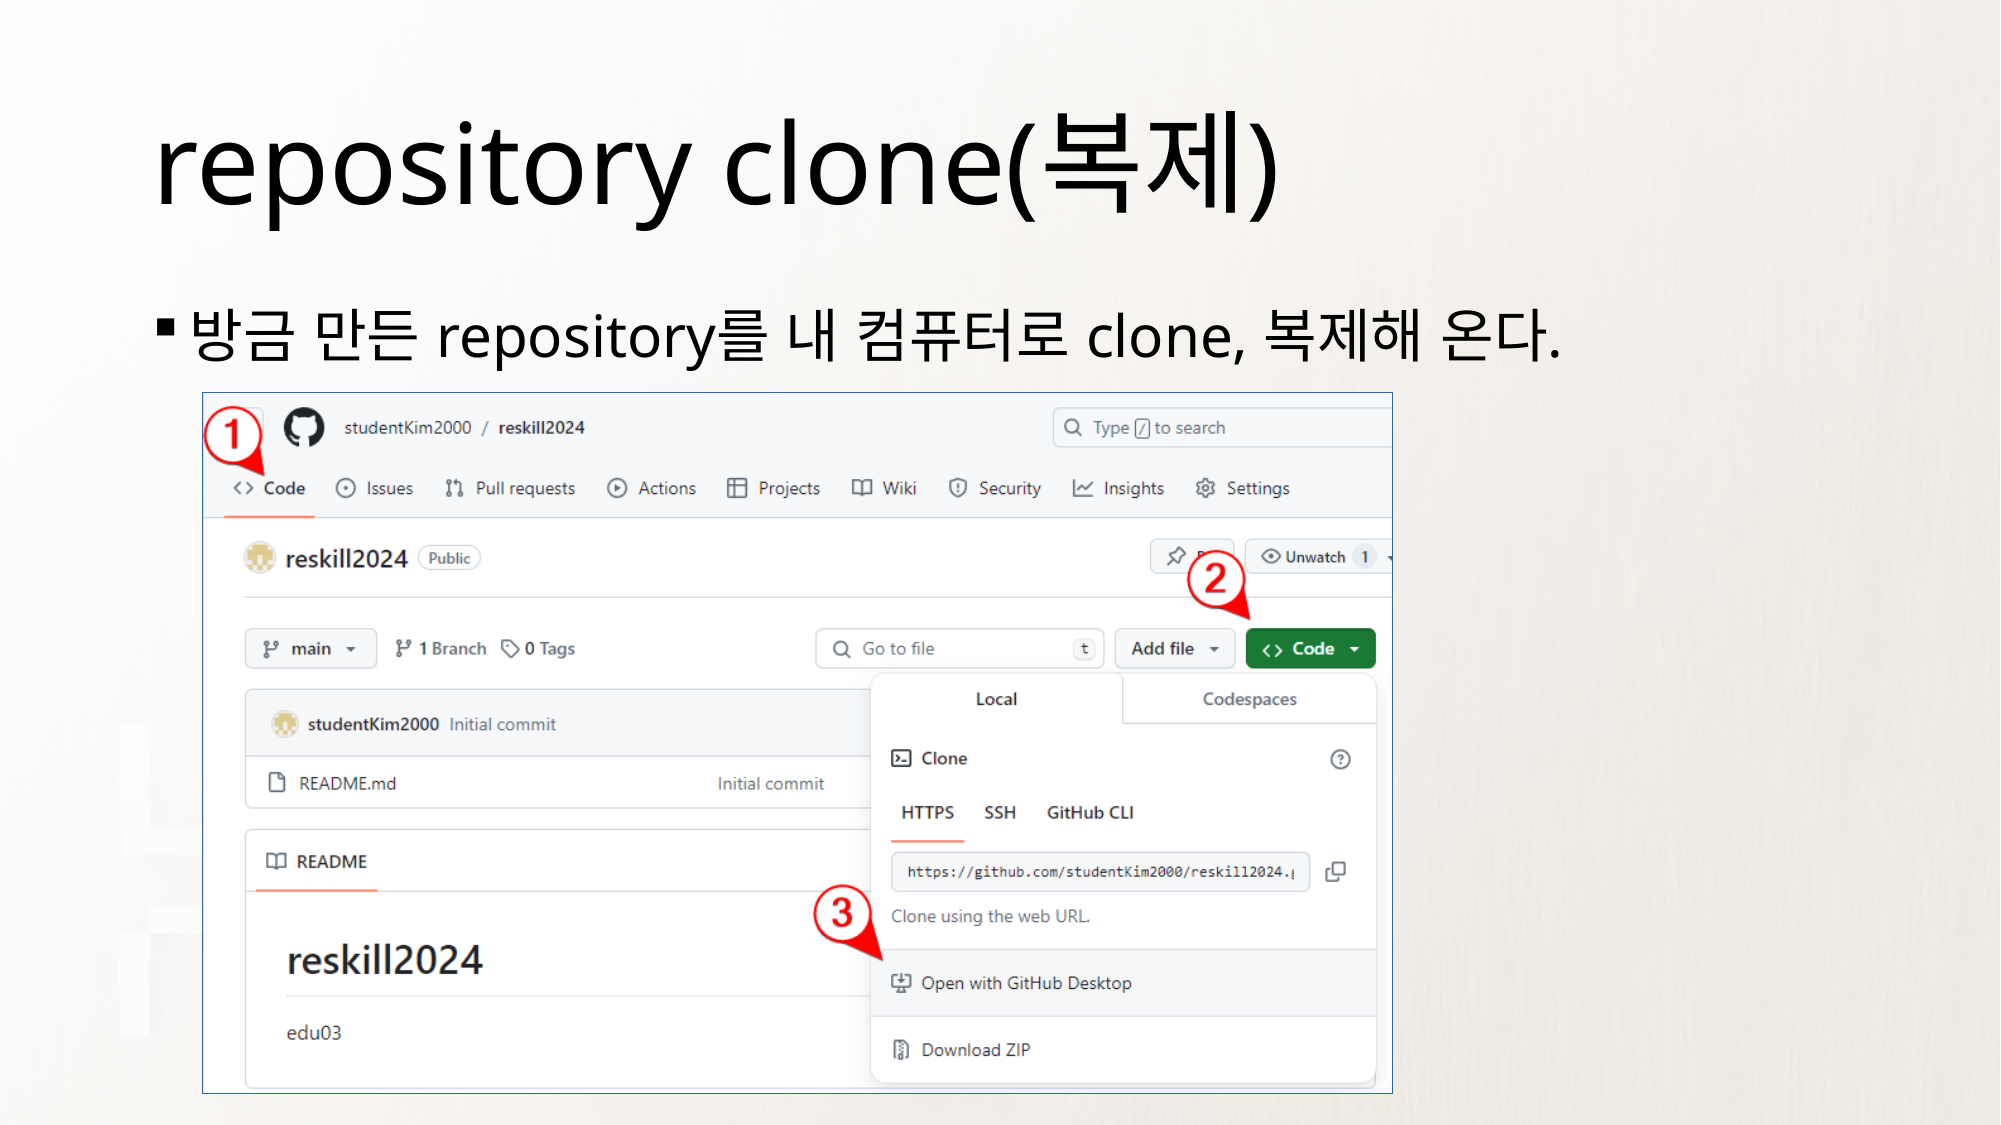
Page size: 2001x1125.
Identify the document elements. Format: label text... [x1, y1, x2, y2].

list 방금 만든 repository를 내 컴퓨터로 clone, 복제해 온다. [137, 299, 1891, 397]
picture [202, 392, 1393, 1094]
title repository clone(복제) [137, 59, 1863, 278]
